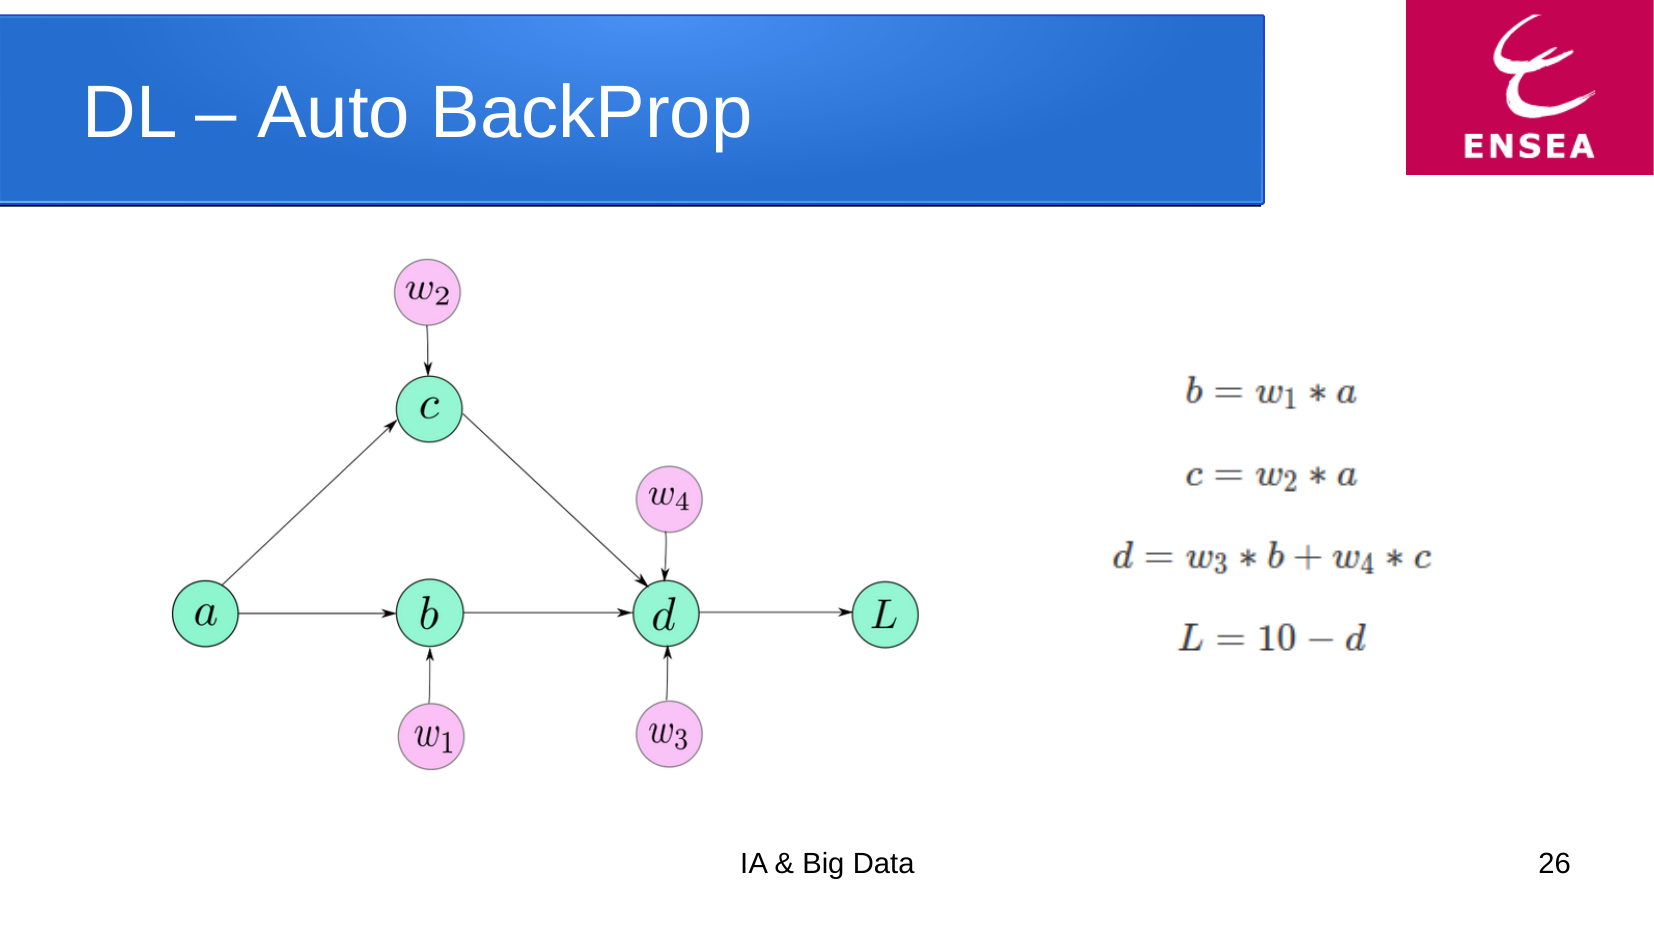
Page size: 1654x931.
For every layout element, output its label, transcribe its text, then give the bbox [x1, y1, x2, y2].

title DL – Auto BackProp [82, 35, 1235, 189]
picture [1406, 0, 1654, 175]
picture [90, 236, 981, 794]
picture [1047, 342, 1489, 697]
